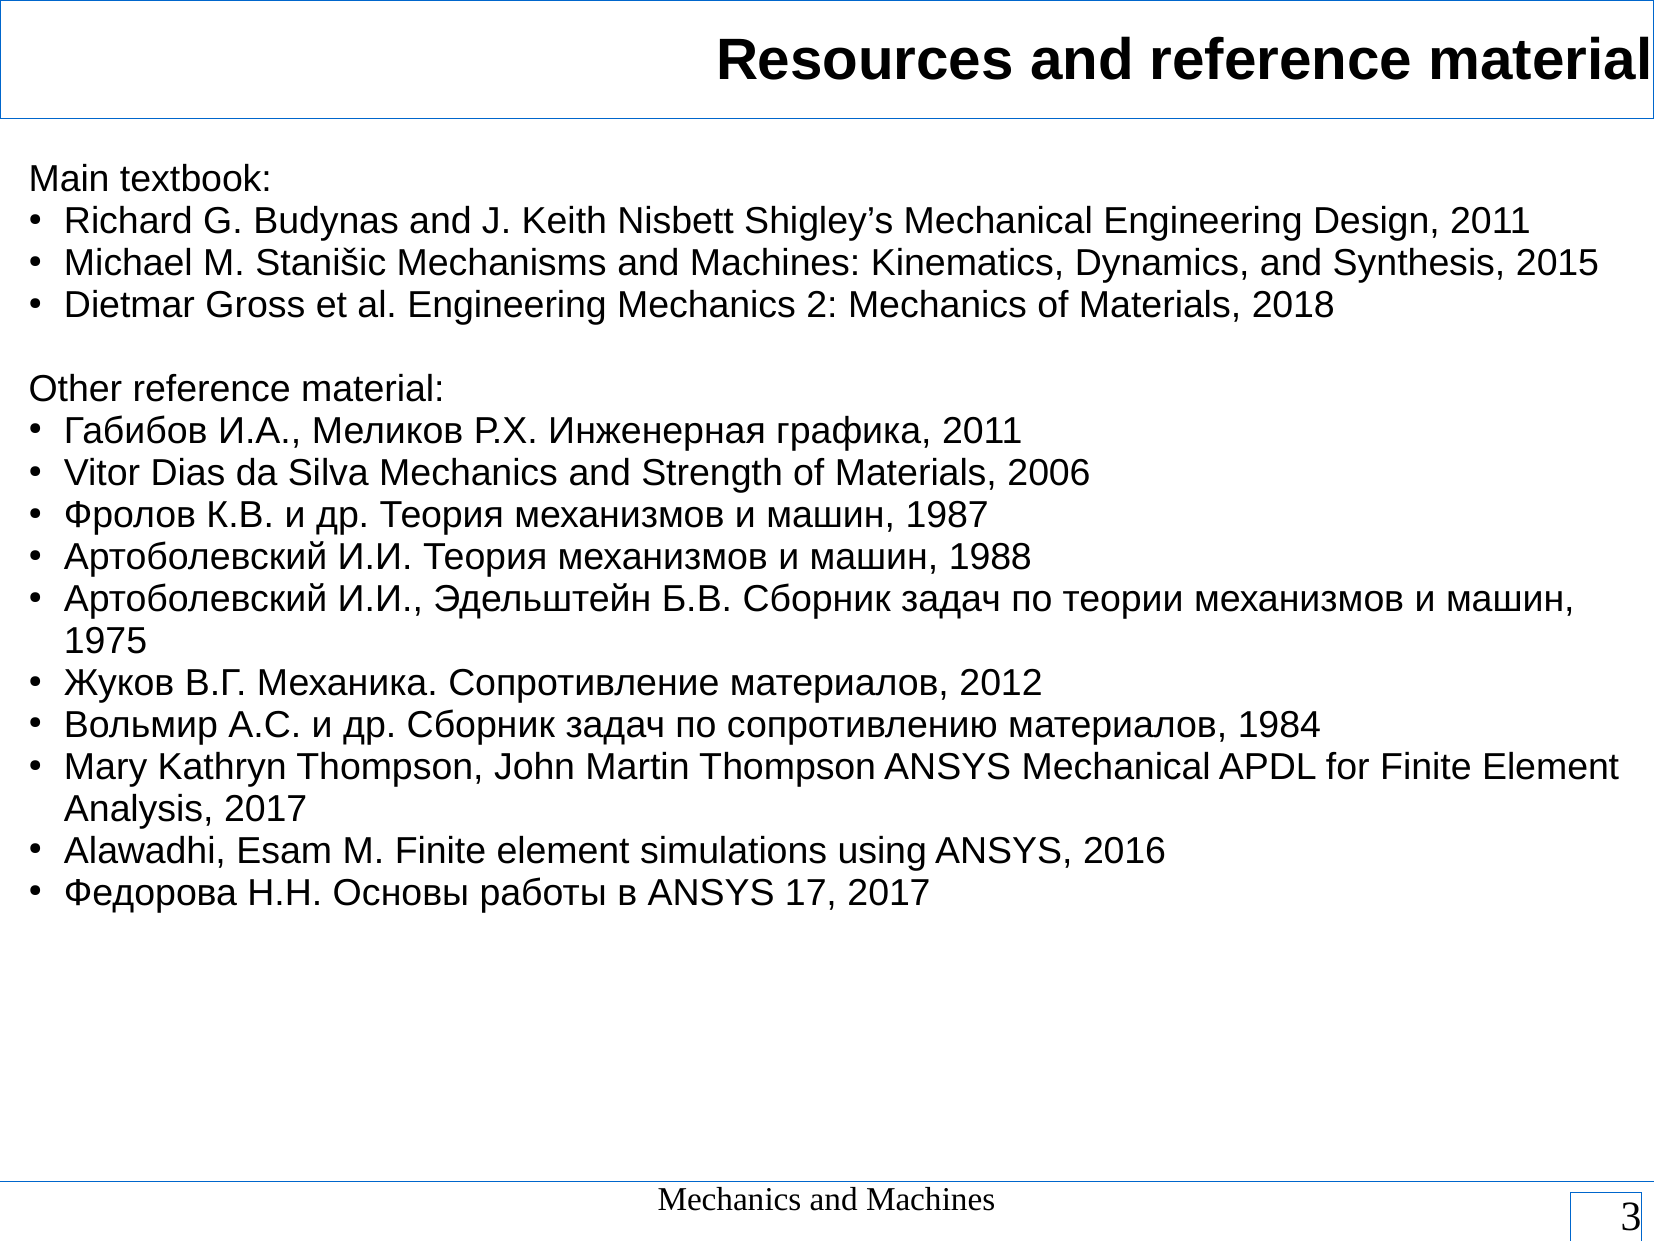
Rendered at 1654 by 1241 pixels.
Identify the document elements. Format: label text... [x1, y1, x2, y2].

title Resources and reference material [0, 0, 1654, 119]
text_box Main textbook: Richard G. Budynas and J. Keith Nisbett Shigley’s Mechanical Engineering Design, 2011 Michael M. Stanišic Mechanisms and Machines: Kinematics, Dynamics, and Synthesis, 2015 Dietmar Gross et al. Engineering Mechanics 2: Mechanics of Materials, 2018 Other reference material: Габибов И.А., Меликов Р.Х. Инженерная графика, 2011 Vitor Dias da Silva Mechanics and Strength of Materials, 2006 Фролов К.В. и др. Теория механизмов и машин, 1987 Артоболевский И.И. Теория механизмов и машин, 1988 Артоболевский И.И., Эдельштейн Б.В. Сборник задач по теории механизмов и машин, 1975 Жуков В.Г. Механика. Сопротивление материалов, 2012 Вольмир А.С. и др. Сборник задач по сопротивлению материалов, 1984 Mary Kathryn Thompson, John Martin Thompson ANSYS Mechanical APDL for Finite Element Analysis, 2017 Alawadhi, Esam M. Finite element simulations using ANSYS, 2016 Федорова Н.Н. Основы работы в ANSYS 17, 2017 [13, 150, 1654, 1052]
